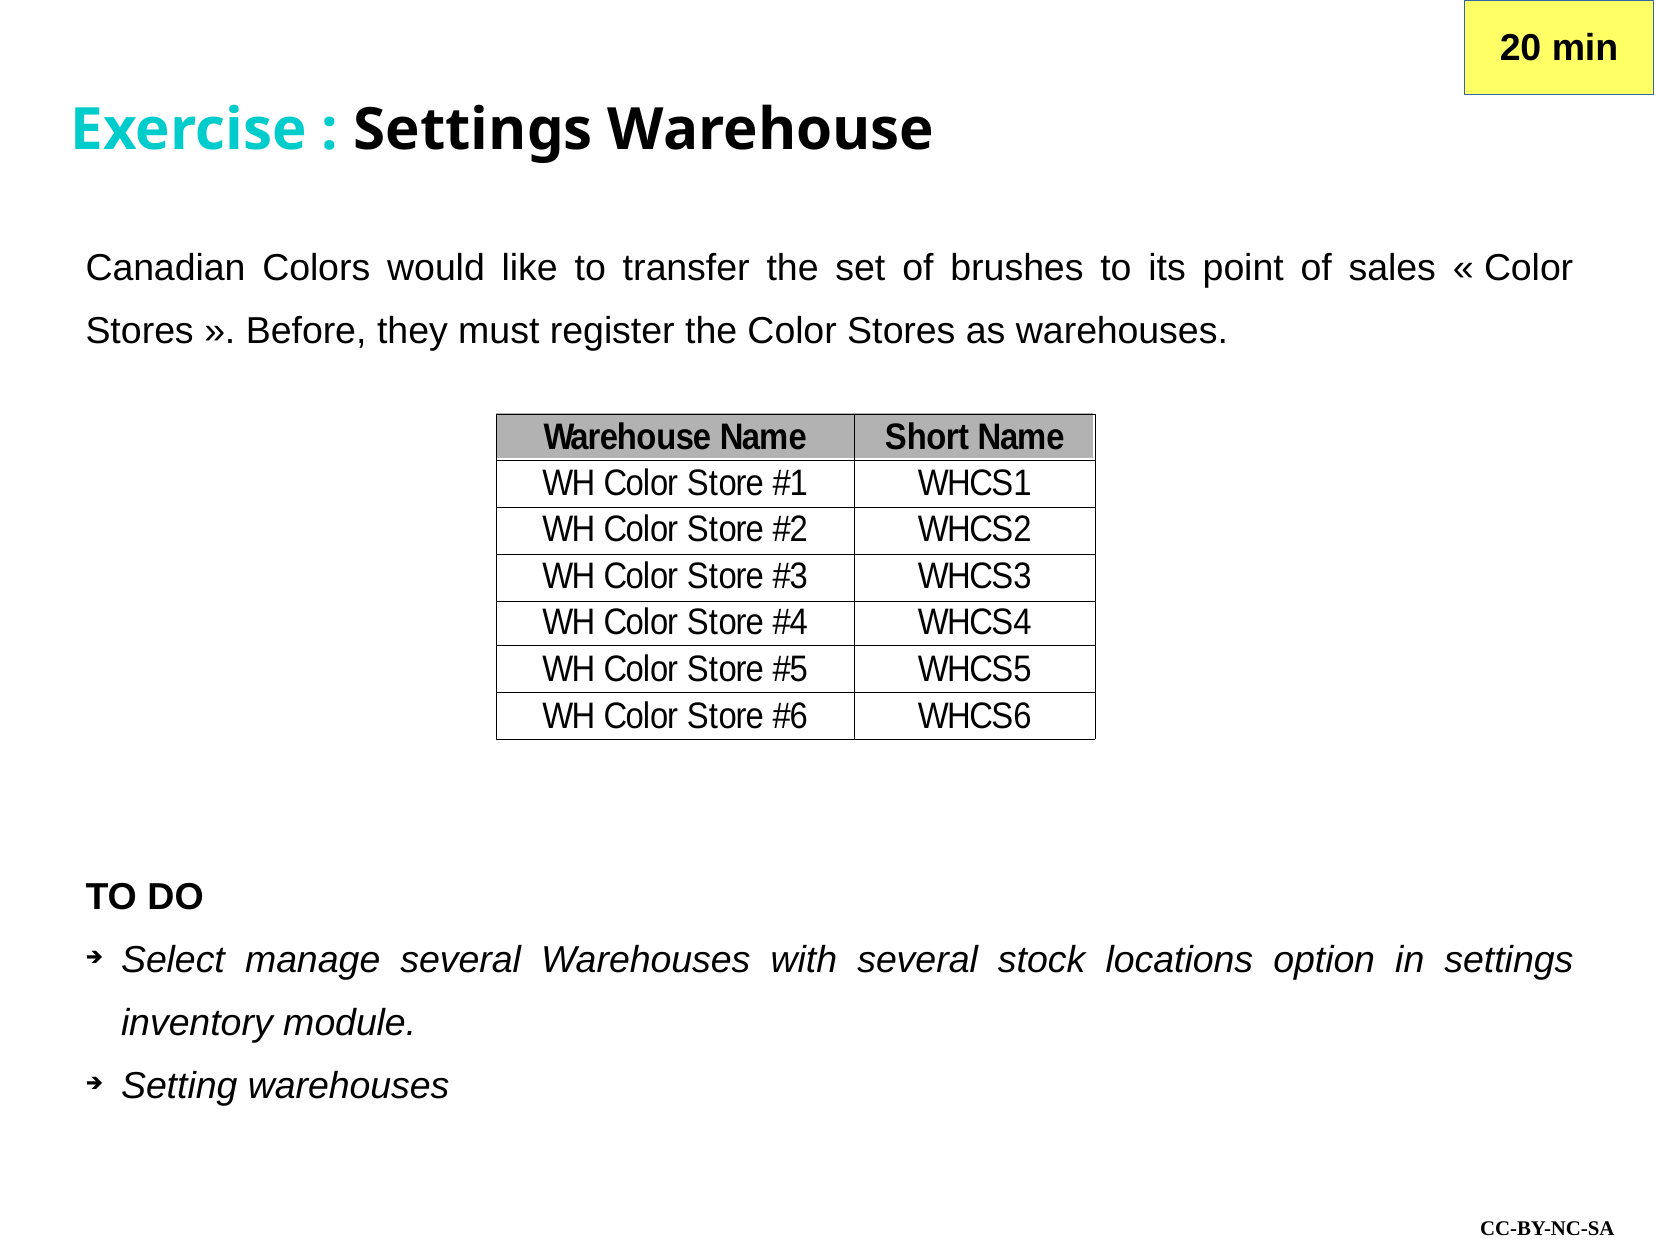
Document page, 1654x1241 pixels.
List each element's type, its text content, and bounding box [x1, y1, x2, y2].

chart [496, 413, 1099, 745]
title Exercise : Settings Warehouse [70, 23, 1560, 217]
text_box 20 min [1464, 0, 1654, 95]
text_box Canadian Colors would like to transfer the set of brushes to its point of sales « Color Stores ». Before, they must register the Color Stores as warehouses. TO DO Select manage several Warehouses with several stock locations option in settings inventory module. Setting warehouses [70, 217, 1589, 1241]
